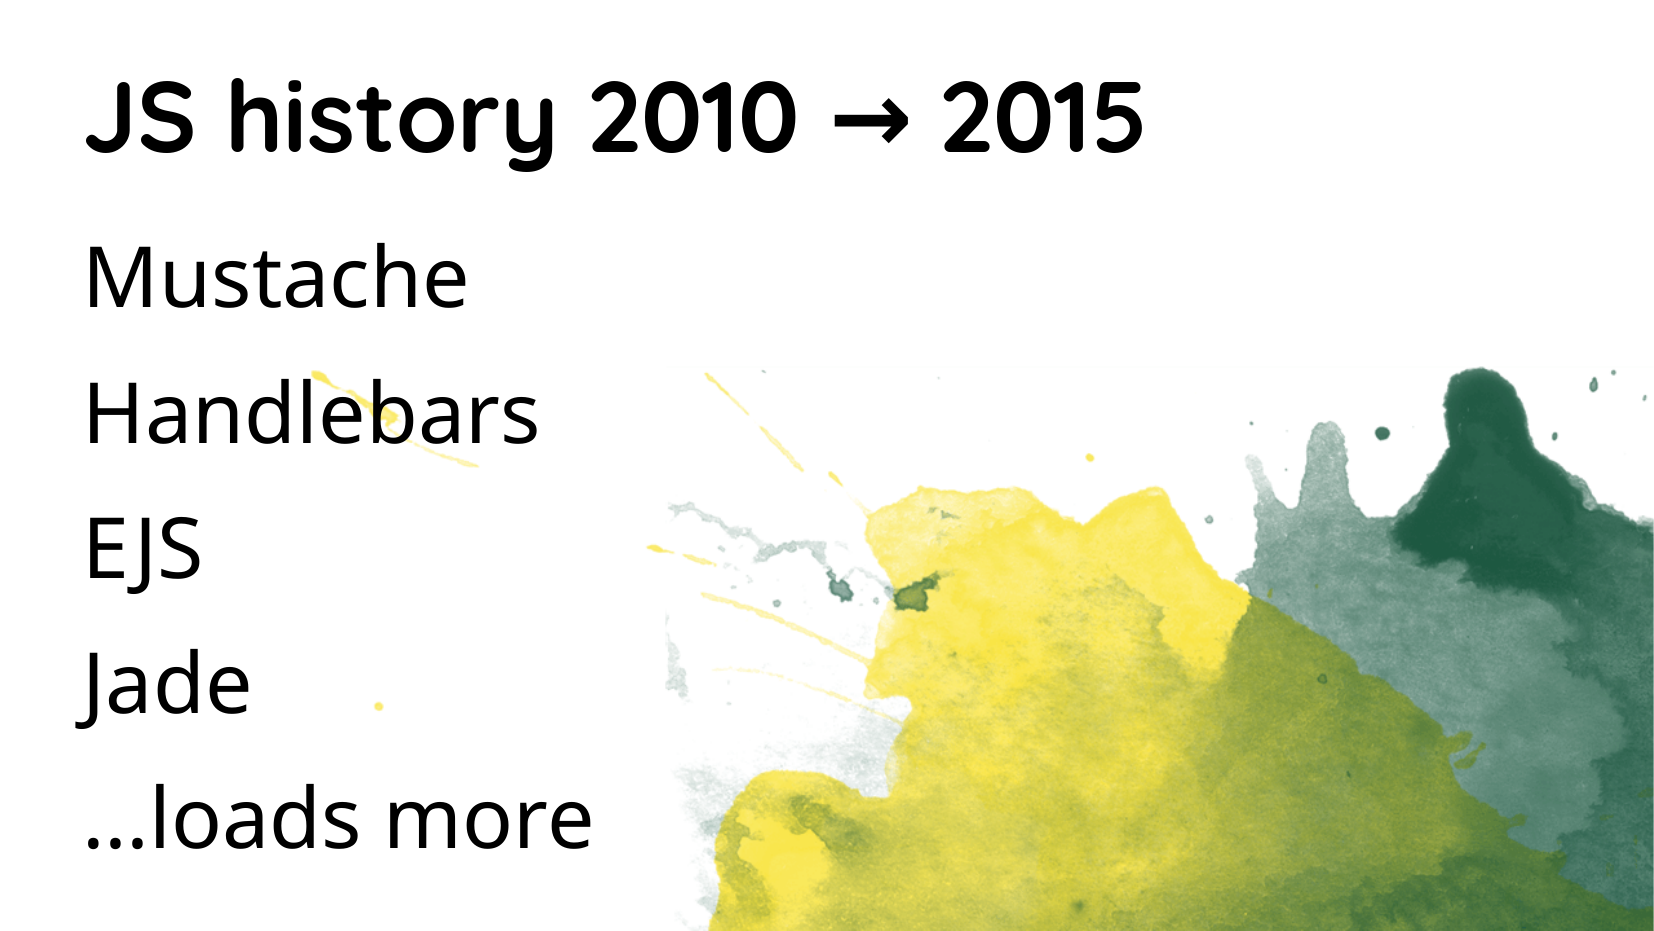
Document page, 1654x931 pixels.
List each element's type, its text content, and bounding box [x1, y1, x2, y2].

list Mustache Handlebars EJS Jade …loads more [82, 217, 1571, 875]
picture [0, 0, 1654, 931]
title JS history 2010 → 2015 [82, 37, 1571, 193]
